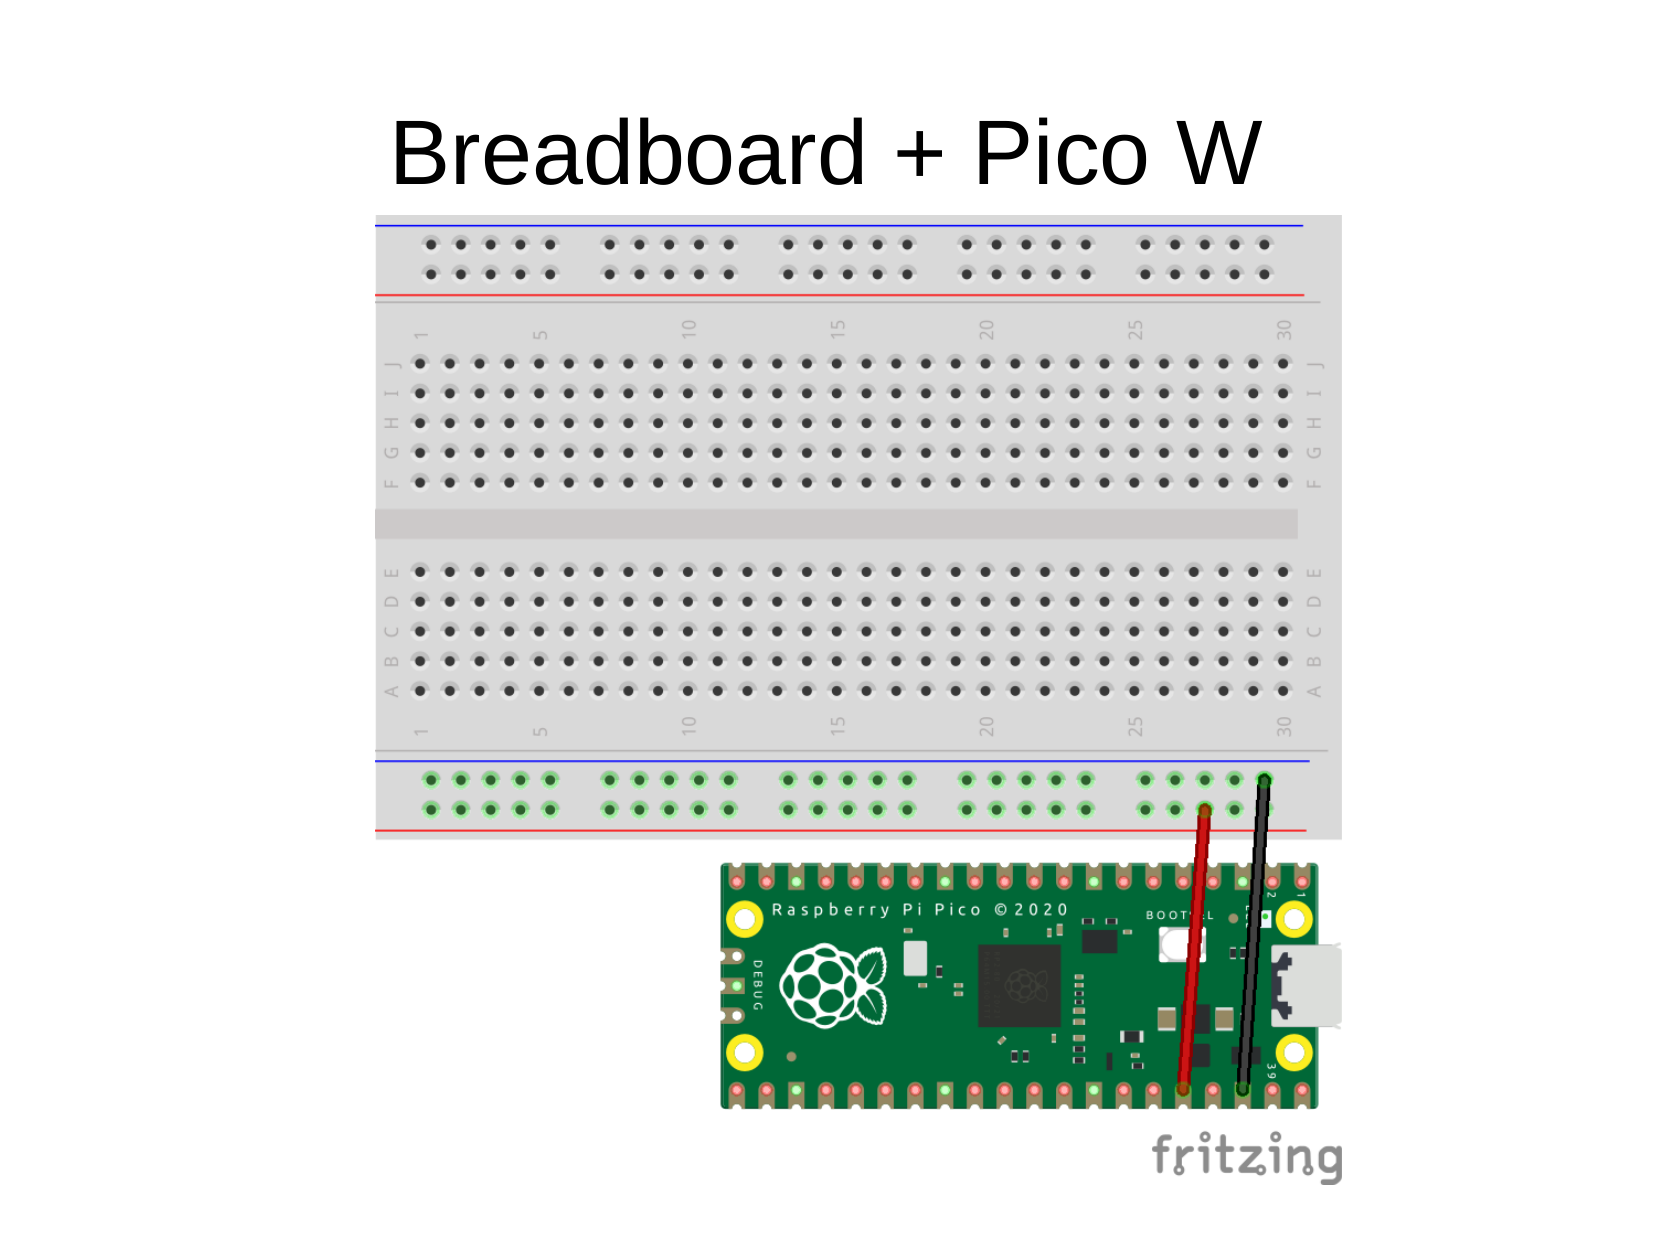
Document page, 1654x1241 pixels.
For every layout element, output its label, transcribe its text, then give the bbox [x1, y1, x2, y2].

title Breadboard + Pico W [82, 49, 1571, 257]
picture [375, 215, 1342, 1186]
